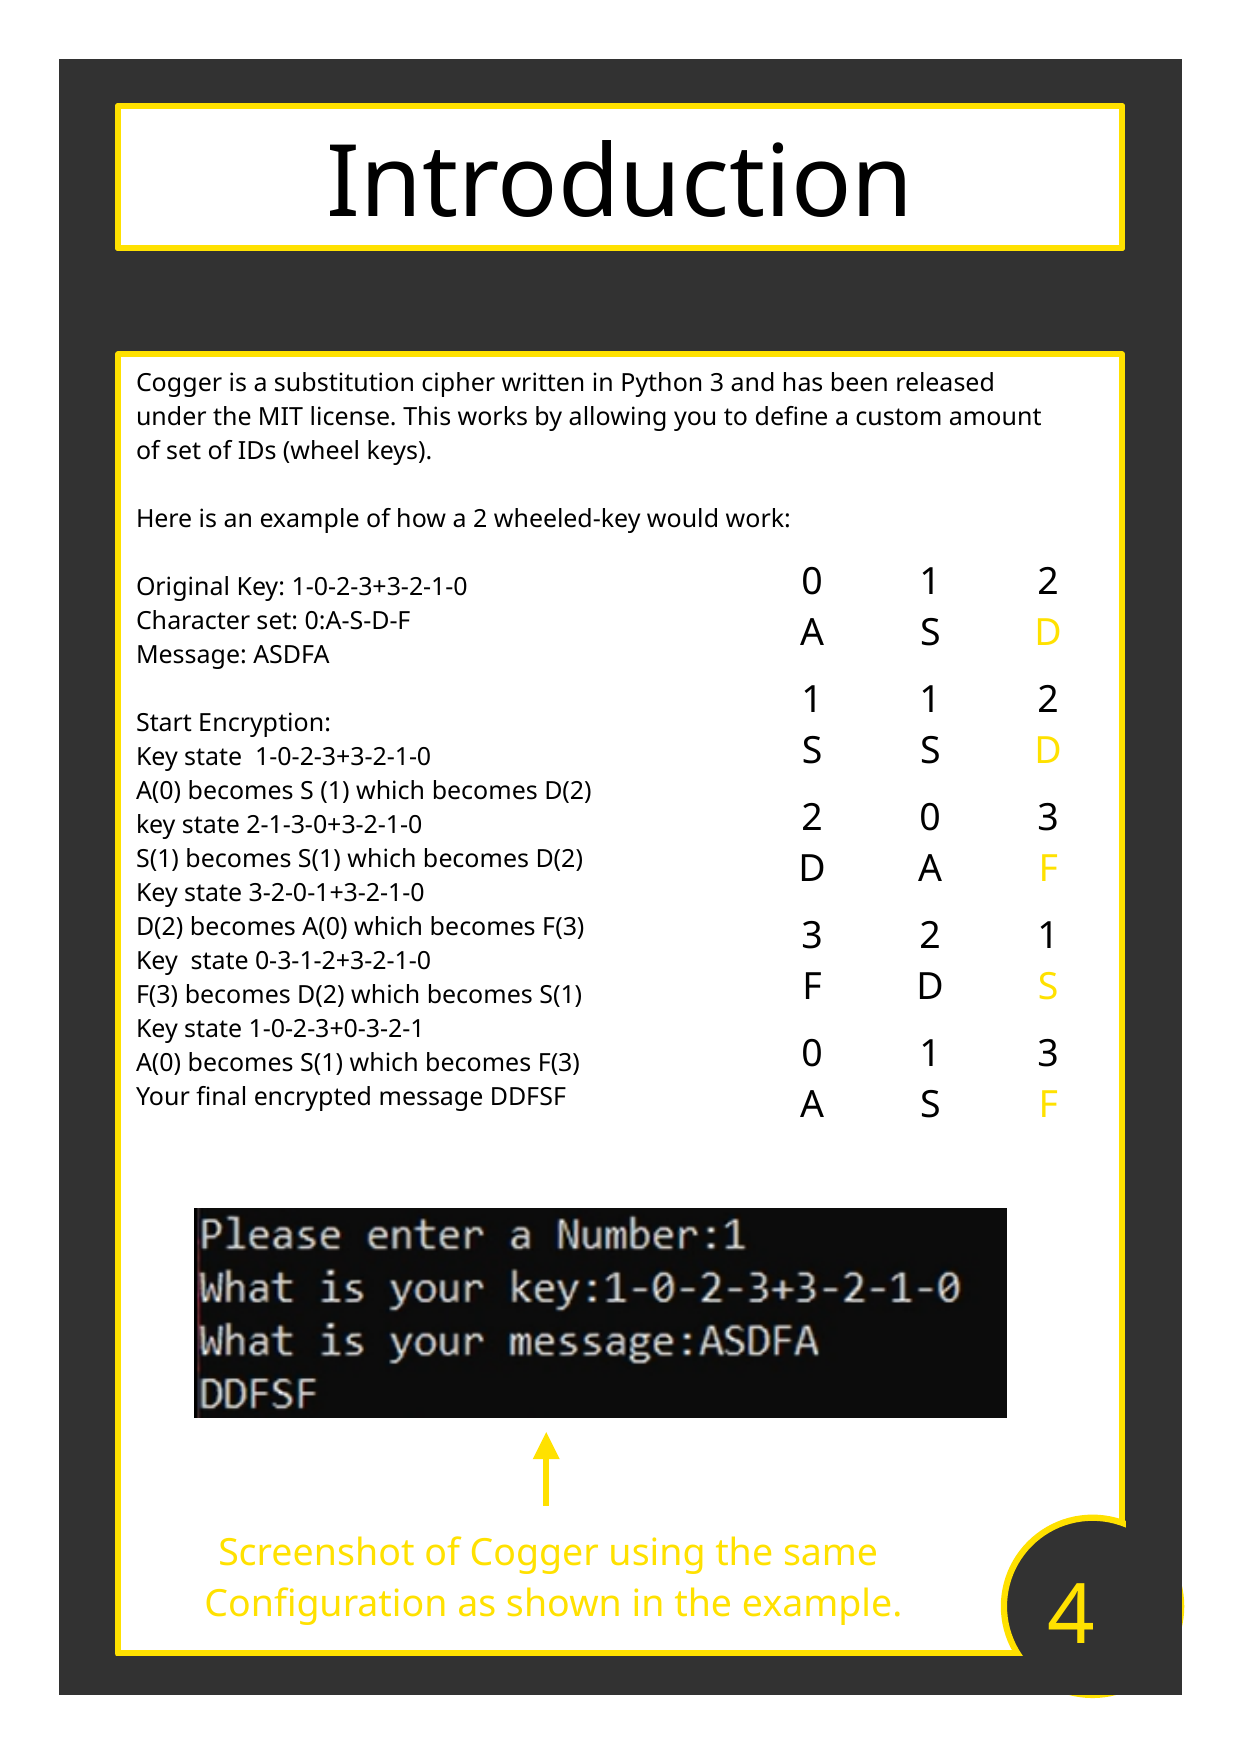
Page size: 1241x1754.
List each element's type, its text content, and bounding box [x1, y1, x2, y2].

text_box Cogger is a substitution cipher written in Python 3 and has been released under the MIT license. This works by allowing you to define a custom amount of set of IDs (wheel keys). Here is an example of how a 2 wheeled-key would work: Original Key: 1-0-2-3+3-2-1-0 Character set: 0:A-S-D-F Message: ASDFA Start Encryption: Key state 1-0-2-3+3-2-1-0 A(0) becomes S (1) which becomes D(2) key state 2-1-3-0+3-2-1-0 S(1) becomes S(1) which becomes D(2) Key state 3-2-0-1+3-2-1-0 D(2) becomes A(0) which becomes F(3) Key state 0-3-1-2+3-2-1-0 F(3) becomes D(2) which becomes S(1) Key state 1-0-2-3+0-3-2-1 A(0) becomes S(1) which becomes F(3) Your final encrypted message DDFSF [118, 354, 1123, 1654]
text_box 4 [1003, 1517, 1126, 1656]
text_box 2 D [782, 782, 842, 900]
text_box 0 A [900, 782, 960, 900]
text_box 3 F [1018, 1018, 1078, 1137]
text_box Introduction [118, 106, 1123, 249]
text_box 2 D [900, 900, 960, 1018]
text_box 0 A [782, 546, 842, 664]
text_box Screenshot of Cogger using the same Configuration as shown in the example. [236, 1502, 872, 1651]
text_box 2 D [1018, 546, 1078, 664]
text_box 3 F [782, 900, 842, 1018]
text_box 0 A [782, 1018, 842, 1137]
text_box 1 S [1018, 900, 1078, 1018]
text_box 1 S [900, 546, 960, 664]
text_box 2 D [1018, 664, 1078, 782]
text_box 3 F [1018, 782, 1078, 900]
text_box 1 S [782, 664, 842, 782]
picture [194, 1208, 1007, 1418]
text_box [59, 59, 1182, 1695]
text_box 1 S [900, 664, 960, 782]
text_box 1 S [900, 1018, 960, 1137]
